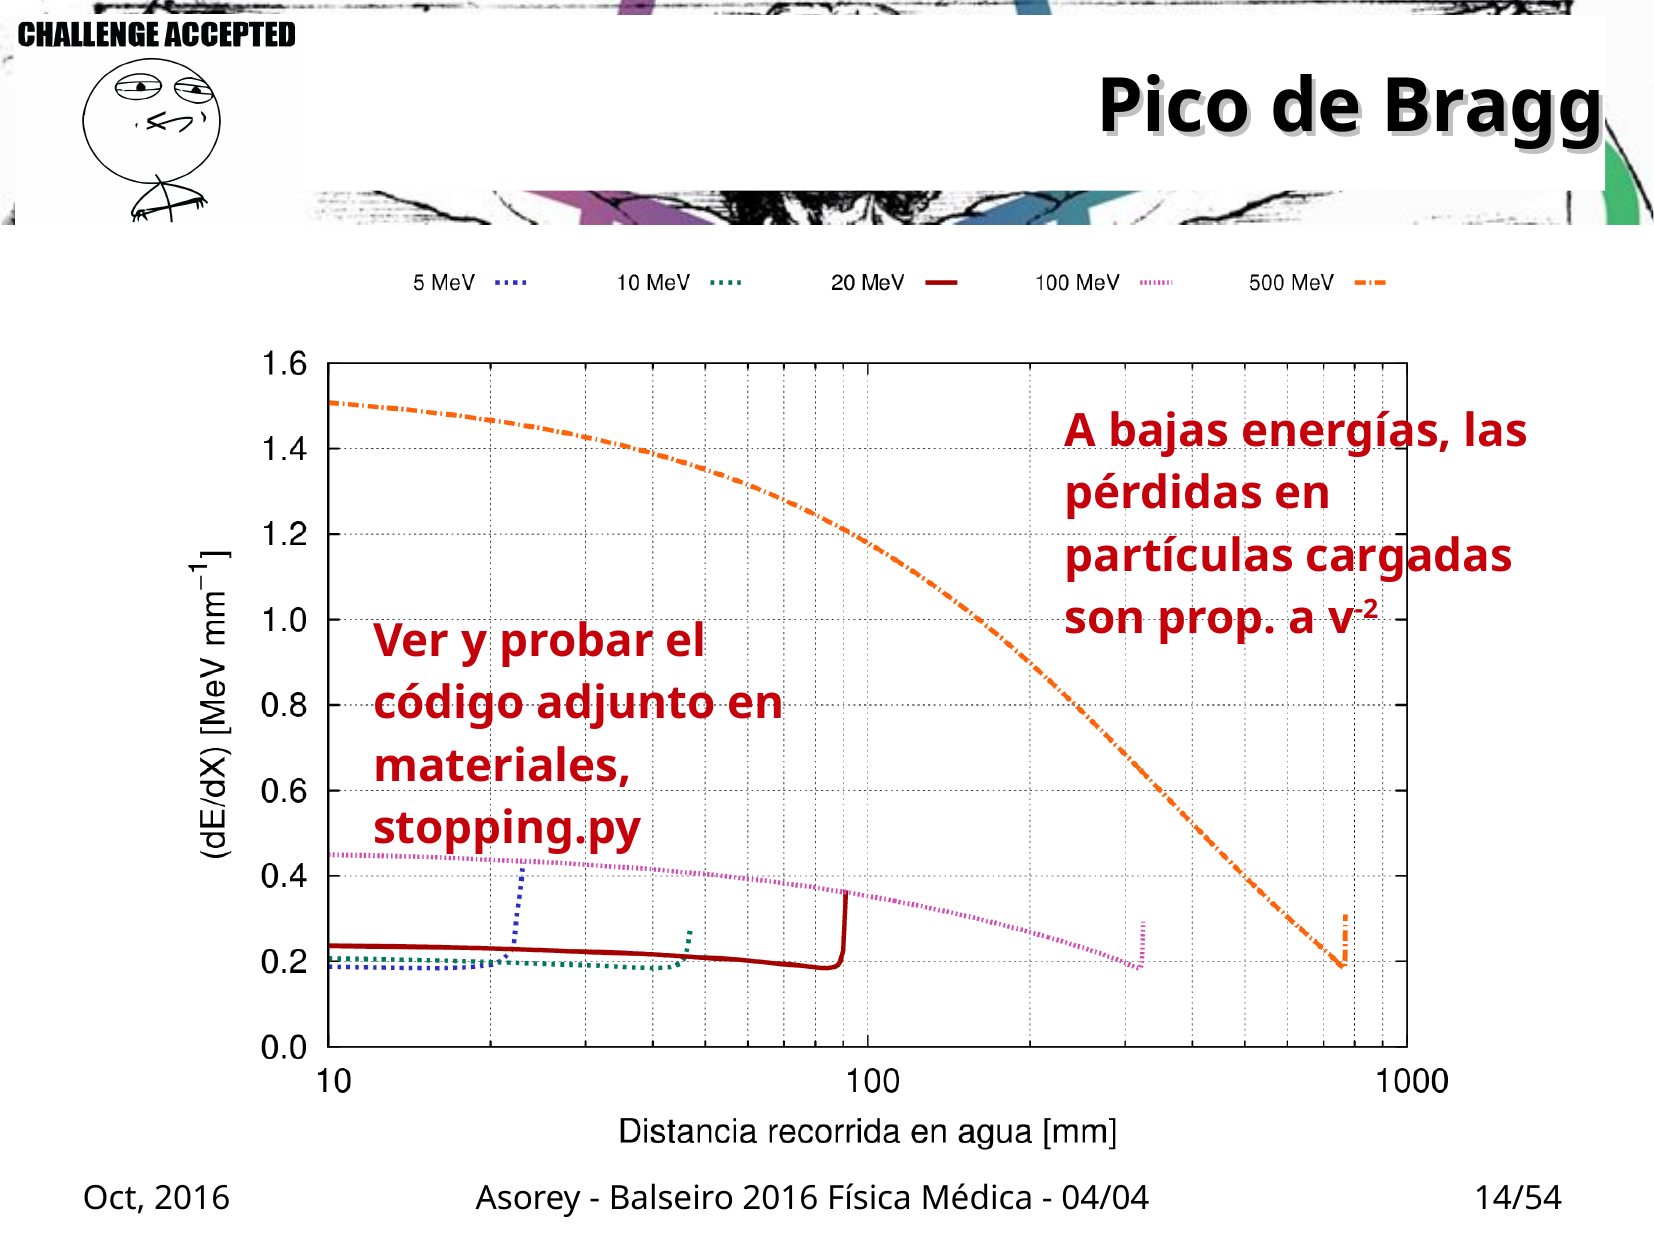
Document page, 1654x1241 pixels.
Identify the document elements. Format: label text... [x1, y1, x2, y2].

text_box A bajas energías, las pérdidas en partículas cargadas son prop. a v-2 [1050, 390, 1562, 594]
text_box Ver y probar el código adjunto en materiales, stopping.py [358, 600, 871, 804]
picture [0, 0, 1654, 226]
title Pico de Bragg [299, 15, 1606, 191]
picture [182, 254, 1468, 1156]
